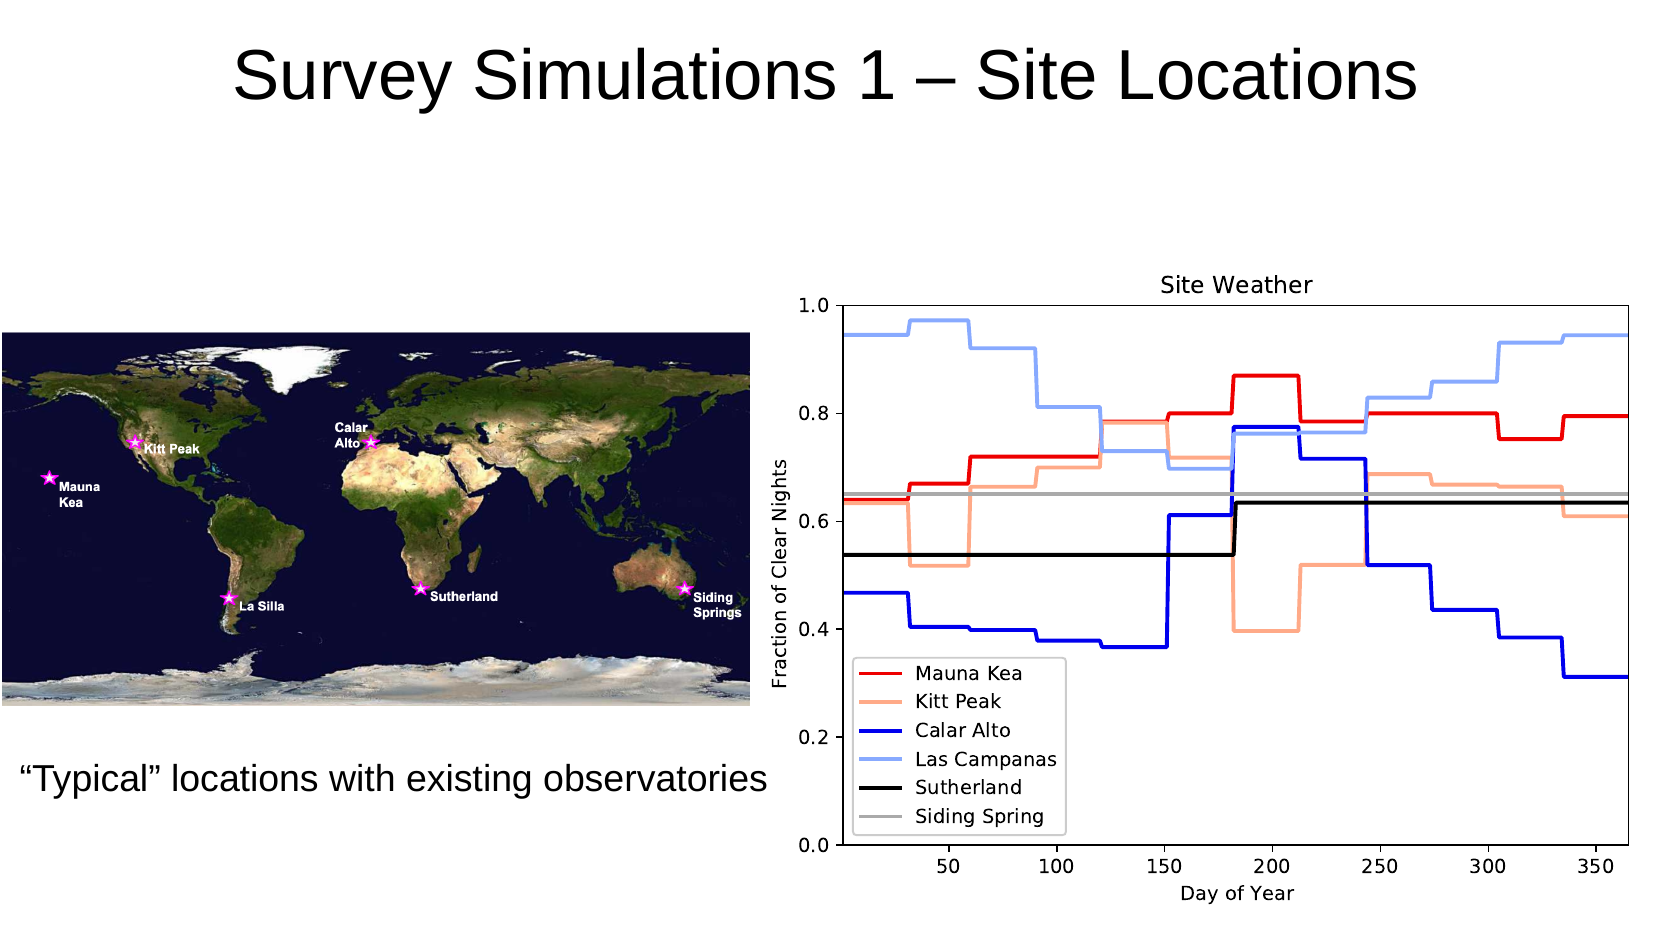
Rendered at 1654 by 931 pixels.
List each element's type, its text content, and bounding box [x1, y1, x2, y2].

picture [2, 252, 1651, 927]
title Survey Simulations 1 – Site Locations [0, 0, 1654, 151]
text_box “Typical” locations with existing observatories [0, 750, 788, 826]
